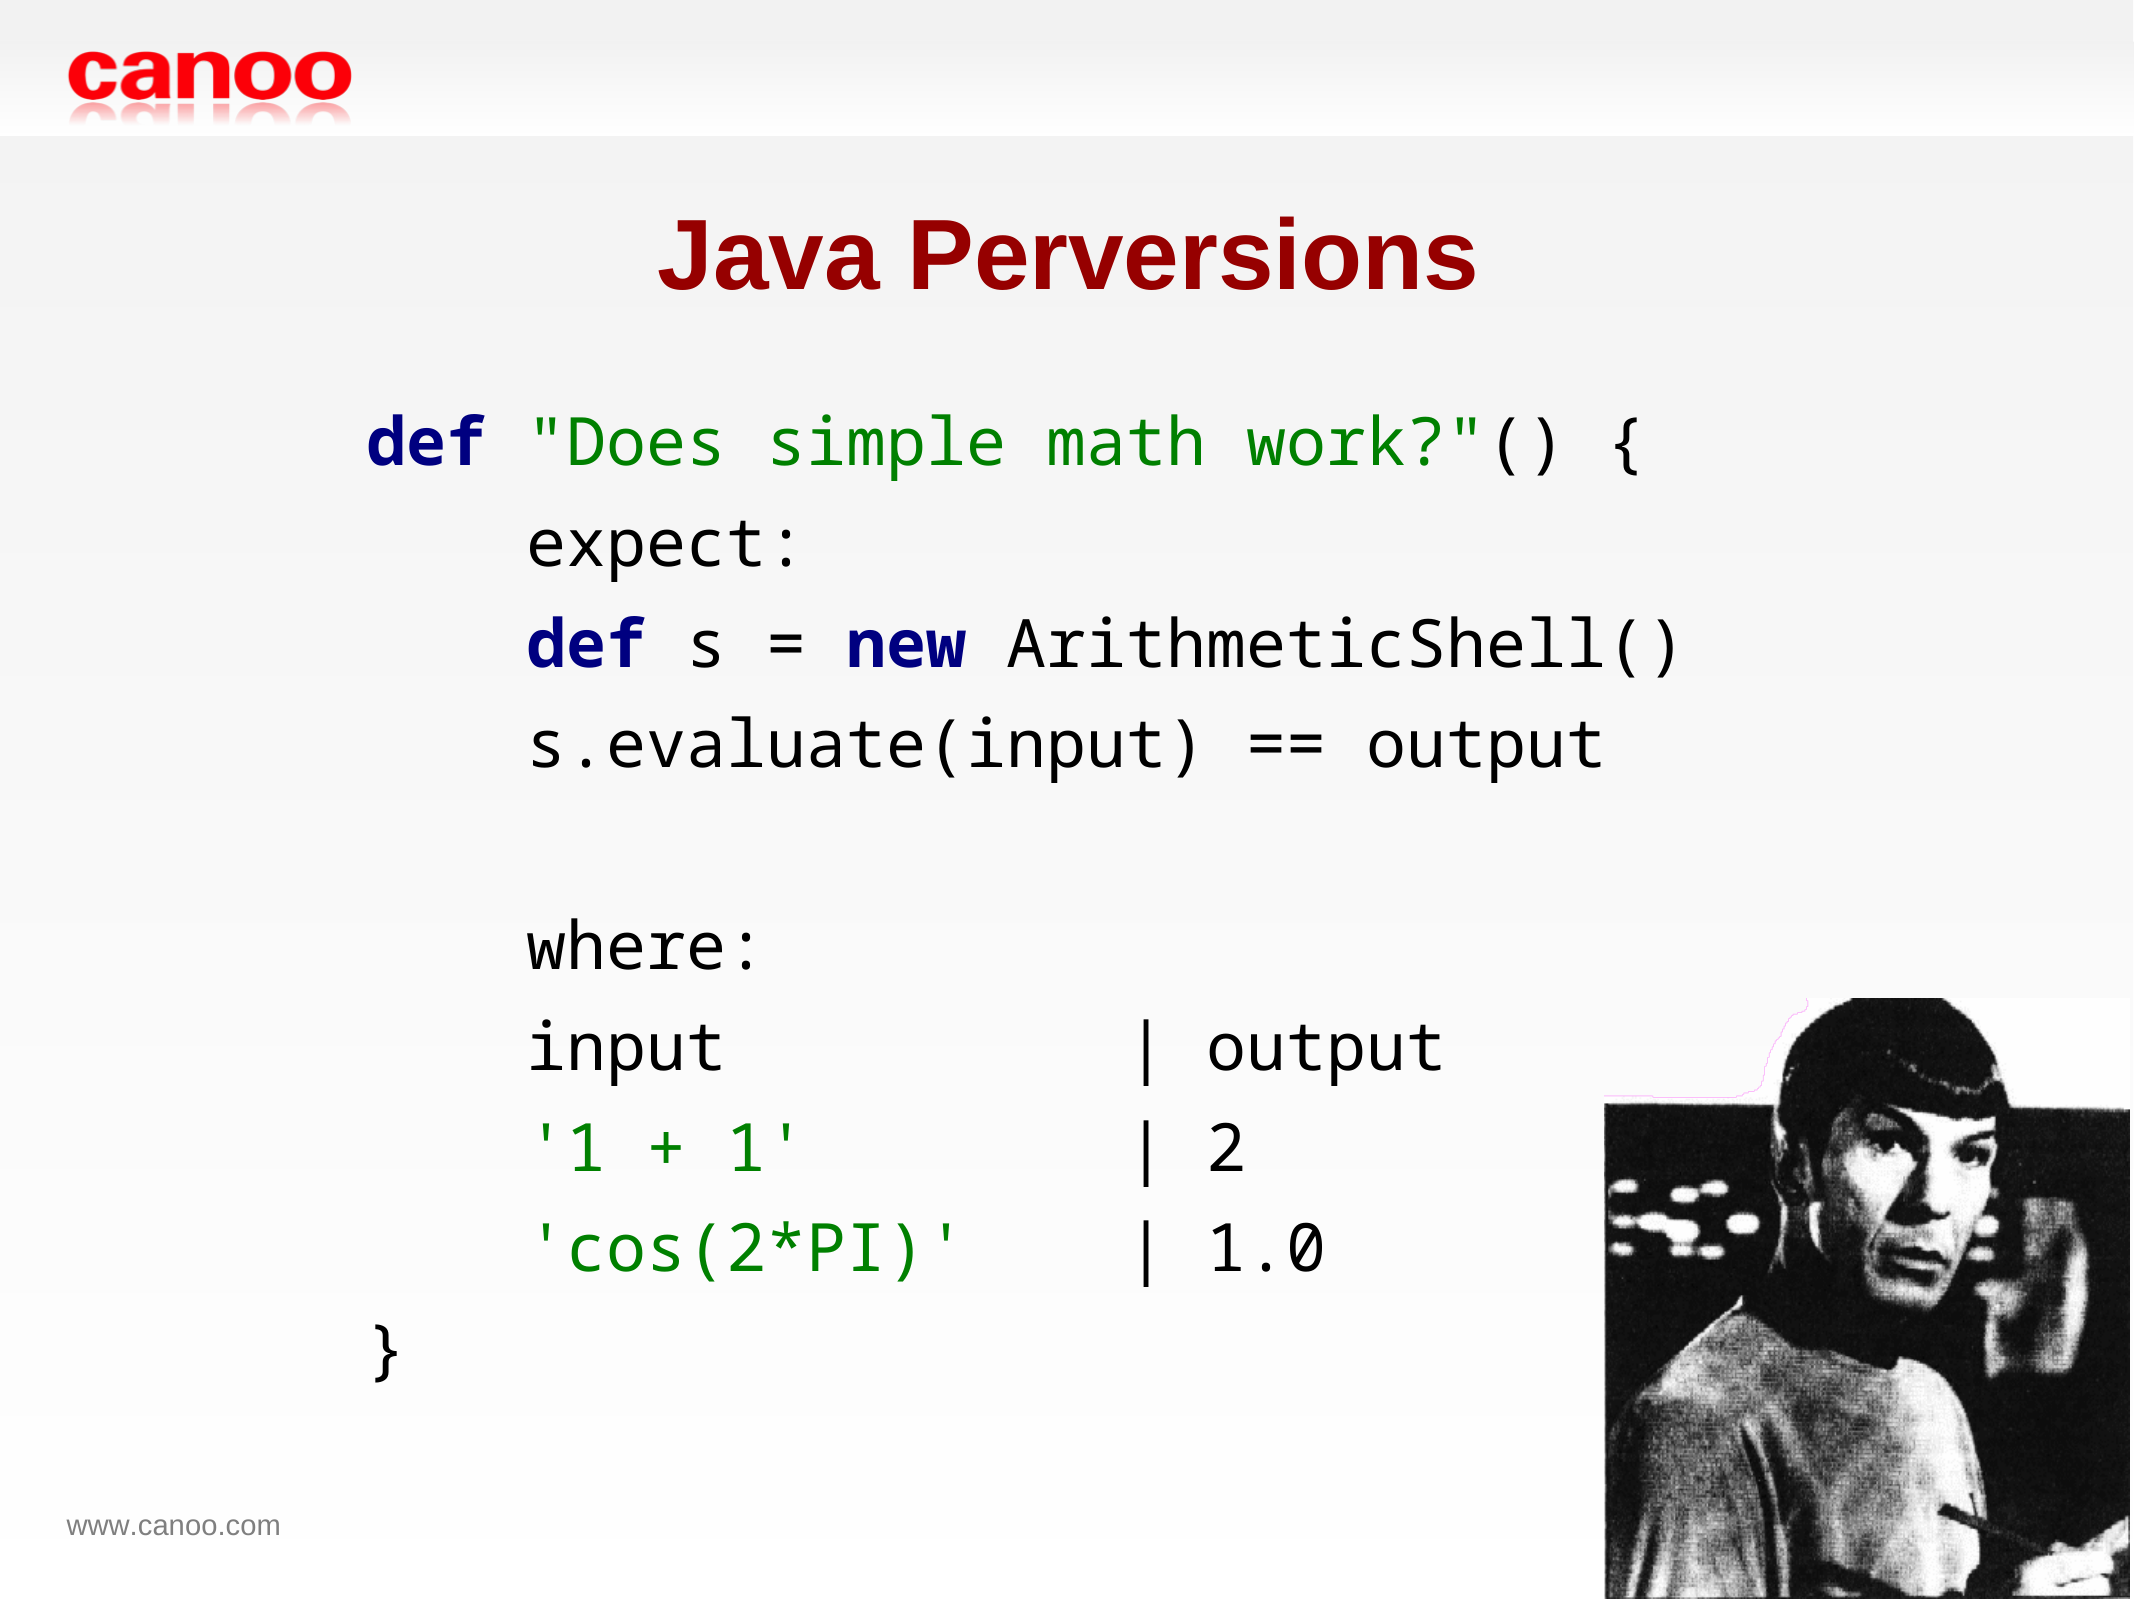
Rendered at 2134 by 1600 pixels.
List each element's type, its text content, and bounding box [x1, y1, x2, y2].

subtitle def "Does simple math work?"() { expect: def s = new ArithmeticShell() s.evaluate(input) == output where: input | output '1 + 1' | 2 'cos(2*PI)' | 1.0 } [366, 371, 1767, 1413]
picture [65, 48, 353, 154]
title Java Perversions [62, 180, 2075, 318]
picture [1604, 998, 2130, 1599]
